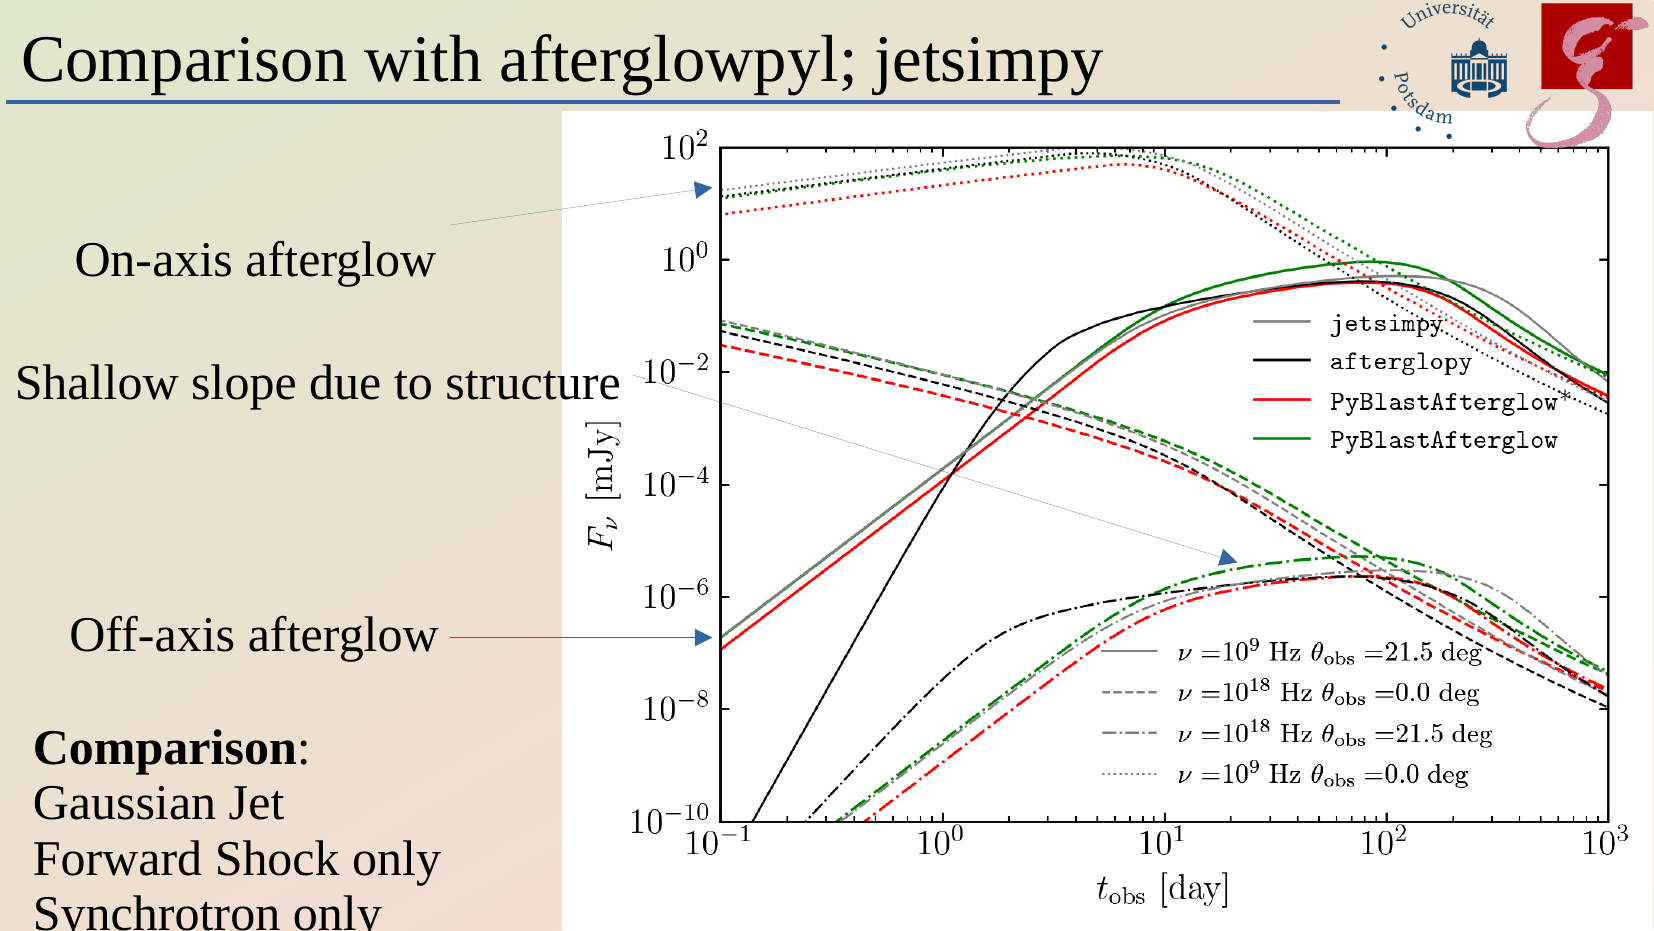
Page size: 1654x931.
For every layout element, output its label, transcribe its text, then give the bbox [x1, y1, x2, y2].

text_box Off-axis afterglow [54, 600, 451, 665]
text_box Shallow slope due to structure [0, 347, 633, 413]
picture [562, 0, 1654, 931]
title Comparison with afterglowpyl; jetsimpy [20, 0, 1375, 118]
text_box Comparison: Gaussian Jet Forward Shock only Synchrotron only [18, 712, 451, 928]
text_box On-axis afterglow [59, 225, 451, 290]
